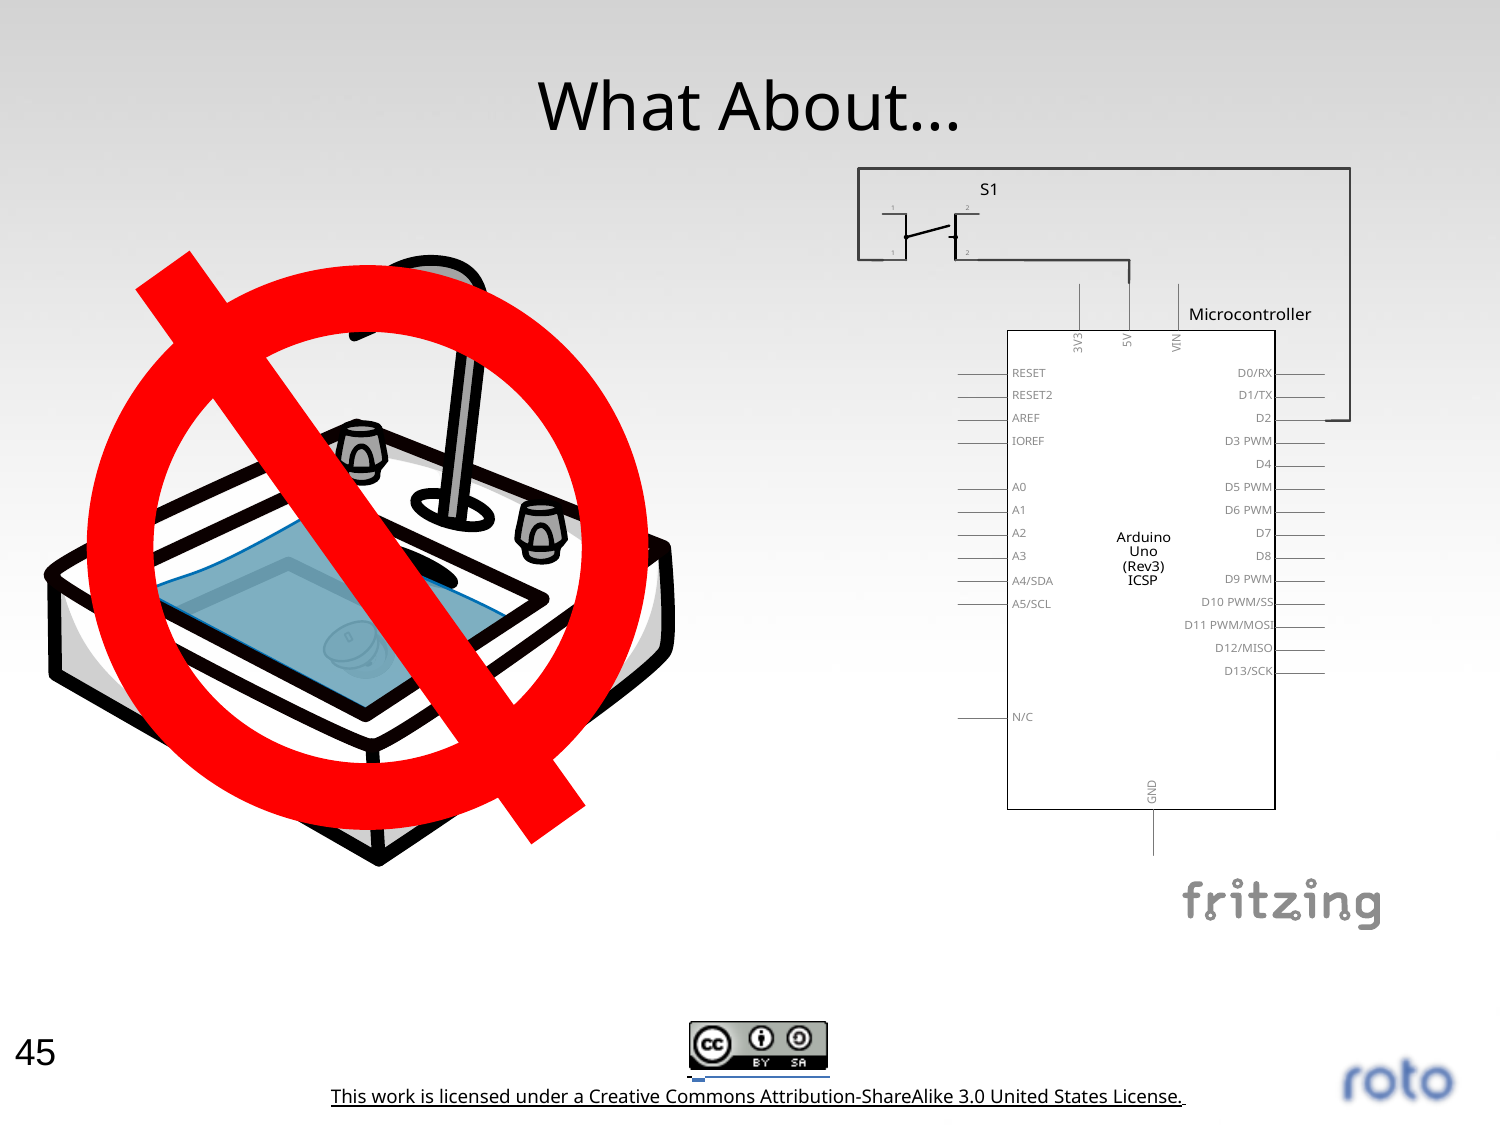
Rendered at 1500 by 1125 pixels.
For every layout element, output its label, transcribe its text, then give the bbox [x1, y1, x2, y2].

picture [0, 0, 1500, 1125]
title What About... [112, 49, 1388, 238]
